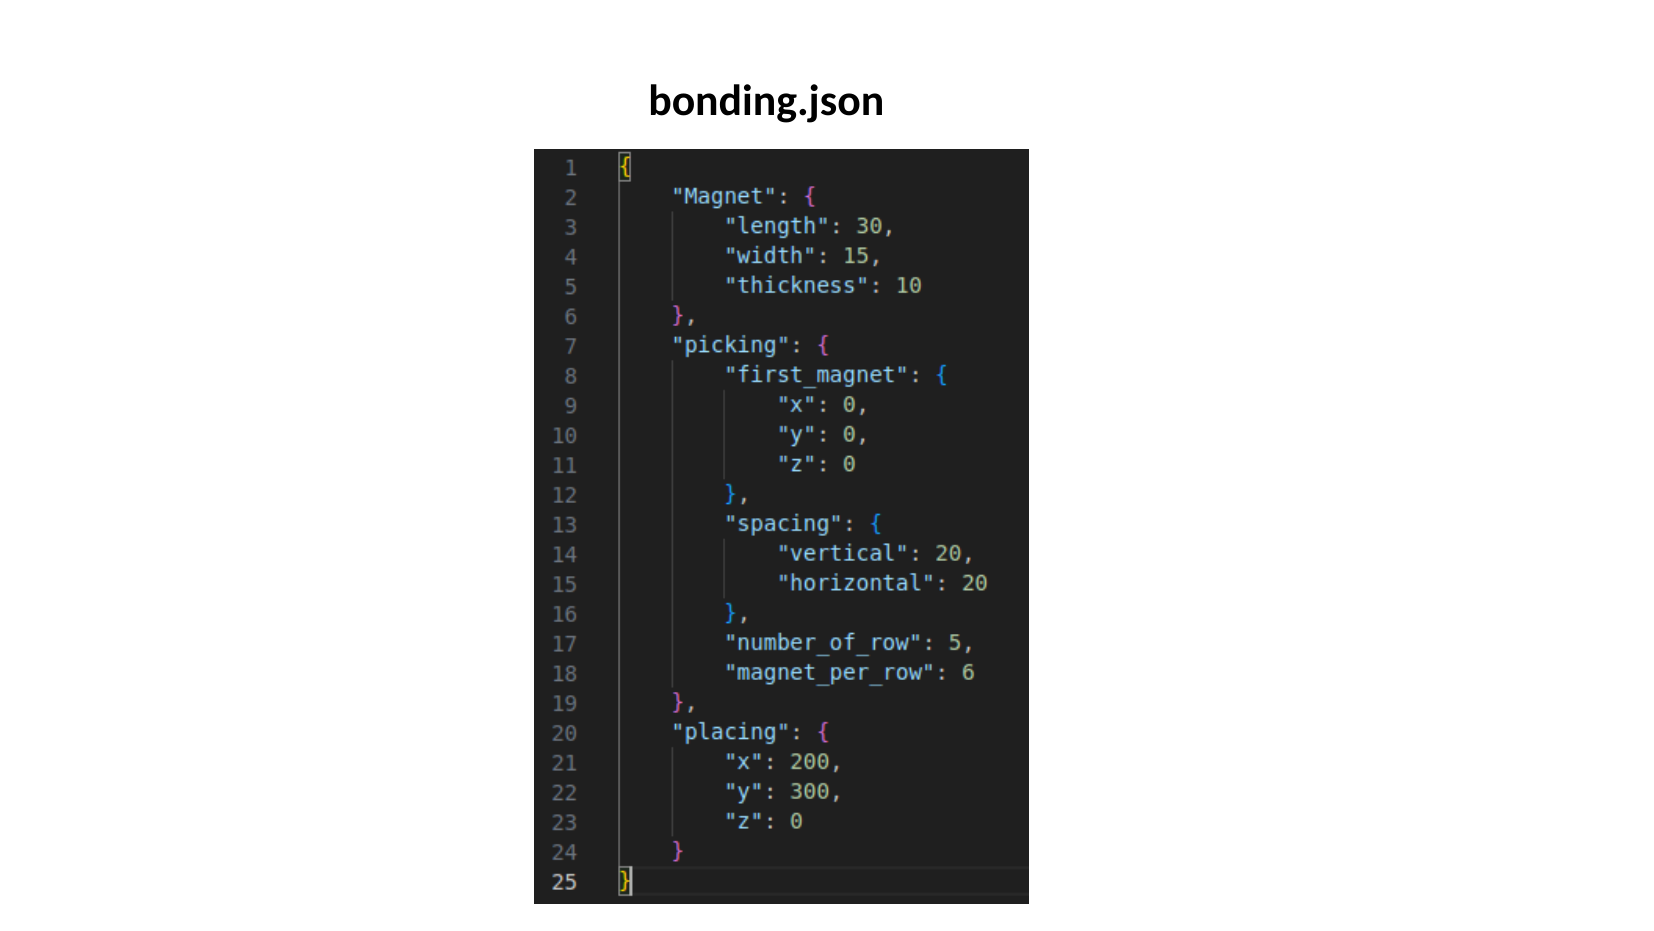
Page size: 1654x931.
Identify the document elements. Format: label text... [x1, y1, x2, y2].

text_box bonding.json [633, 75, 1009, 149]
picture [534, 149, 1029, 904]
